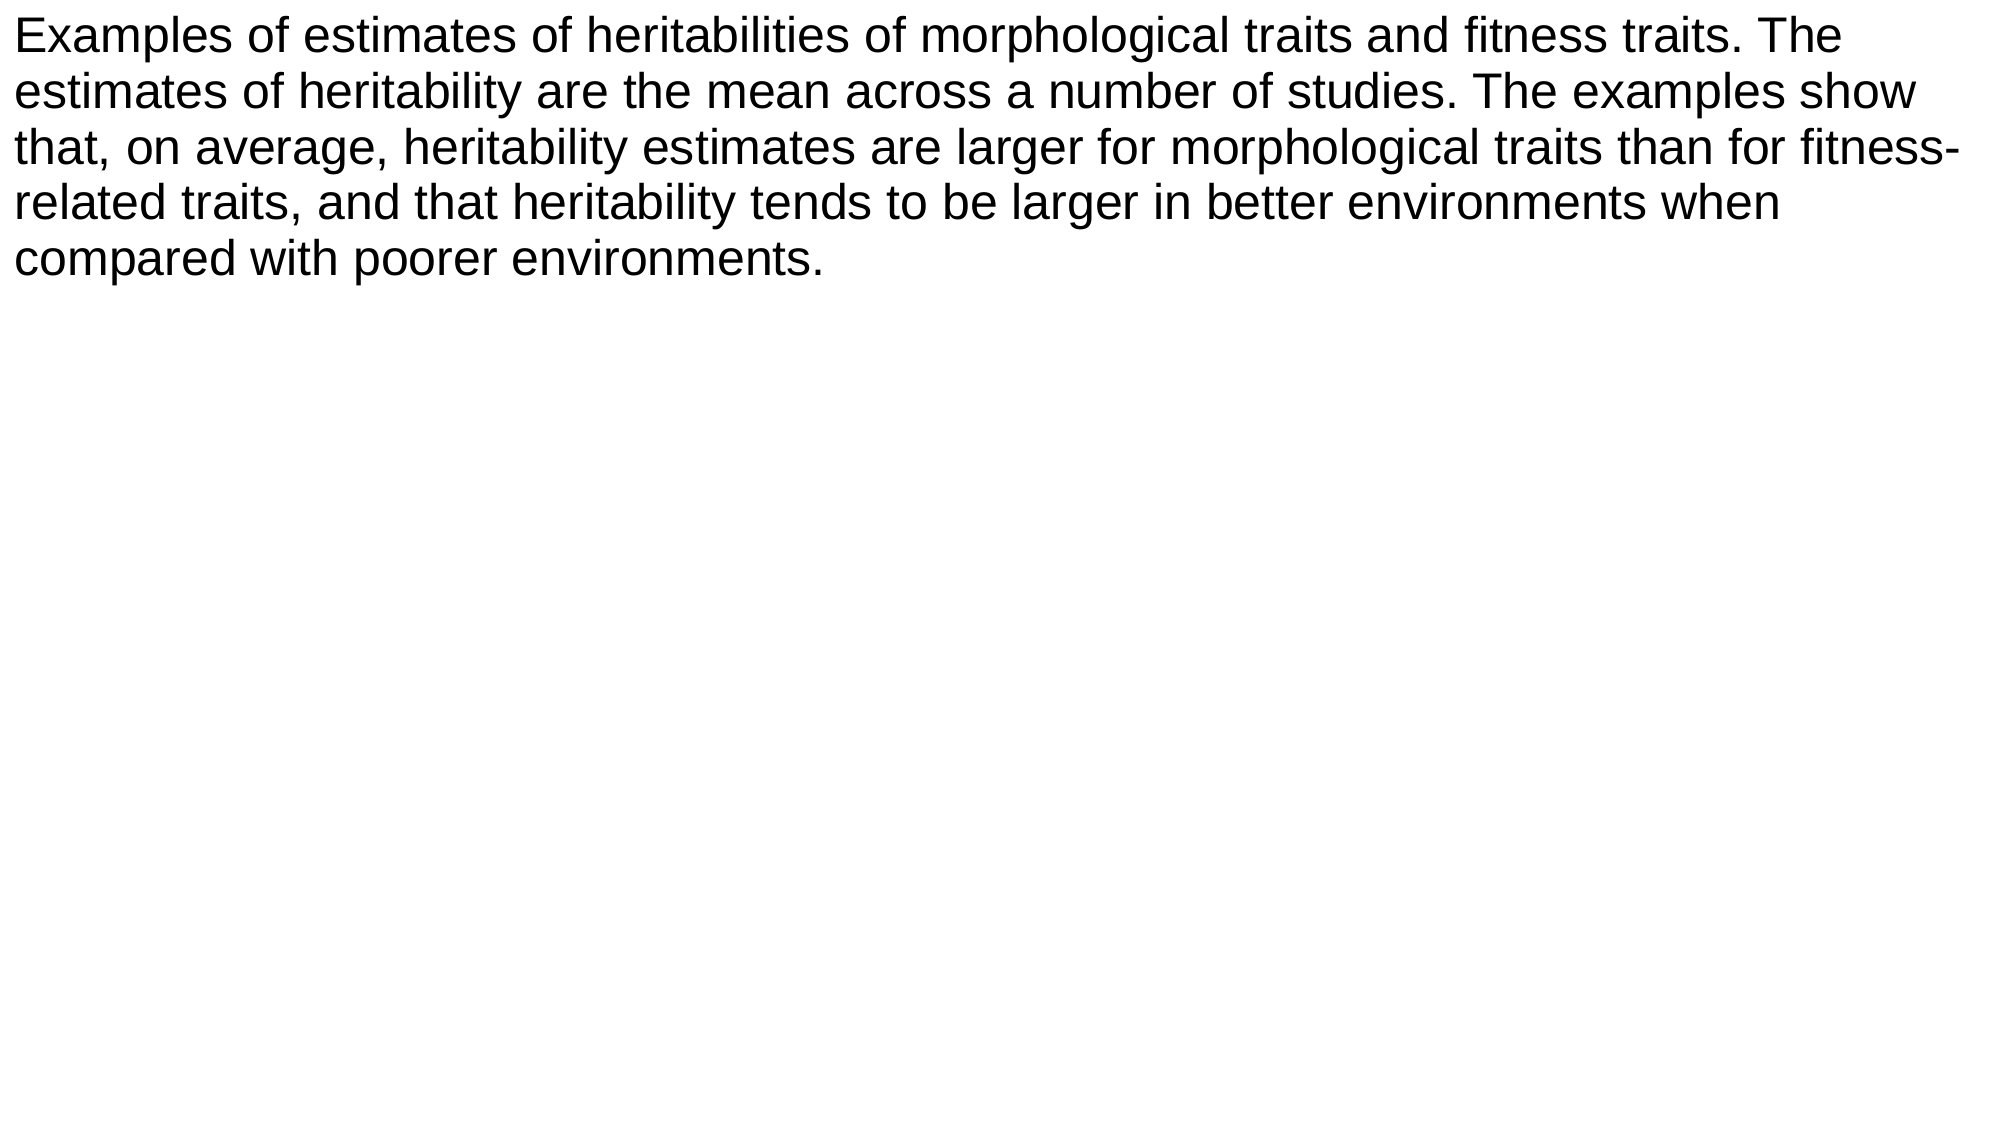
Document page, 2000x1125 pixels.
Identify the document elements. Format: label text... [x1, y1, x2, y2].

text_box Examples of estimates of heritabilities of morphological traits and fitness traits. The estimates of heritability are the mean across a number of studies. The examples show that, on average, heritability estimates are larger for morphological traits than for fitness-related traits, and that heritability tends to be larger in better environments when compared with poorer environments. [0, 0, 2000, 294]
